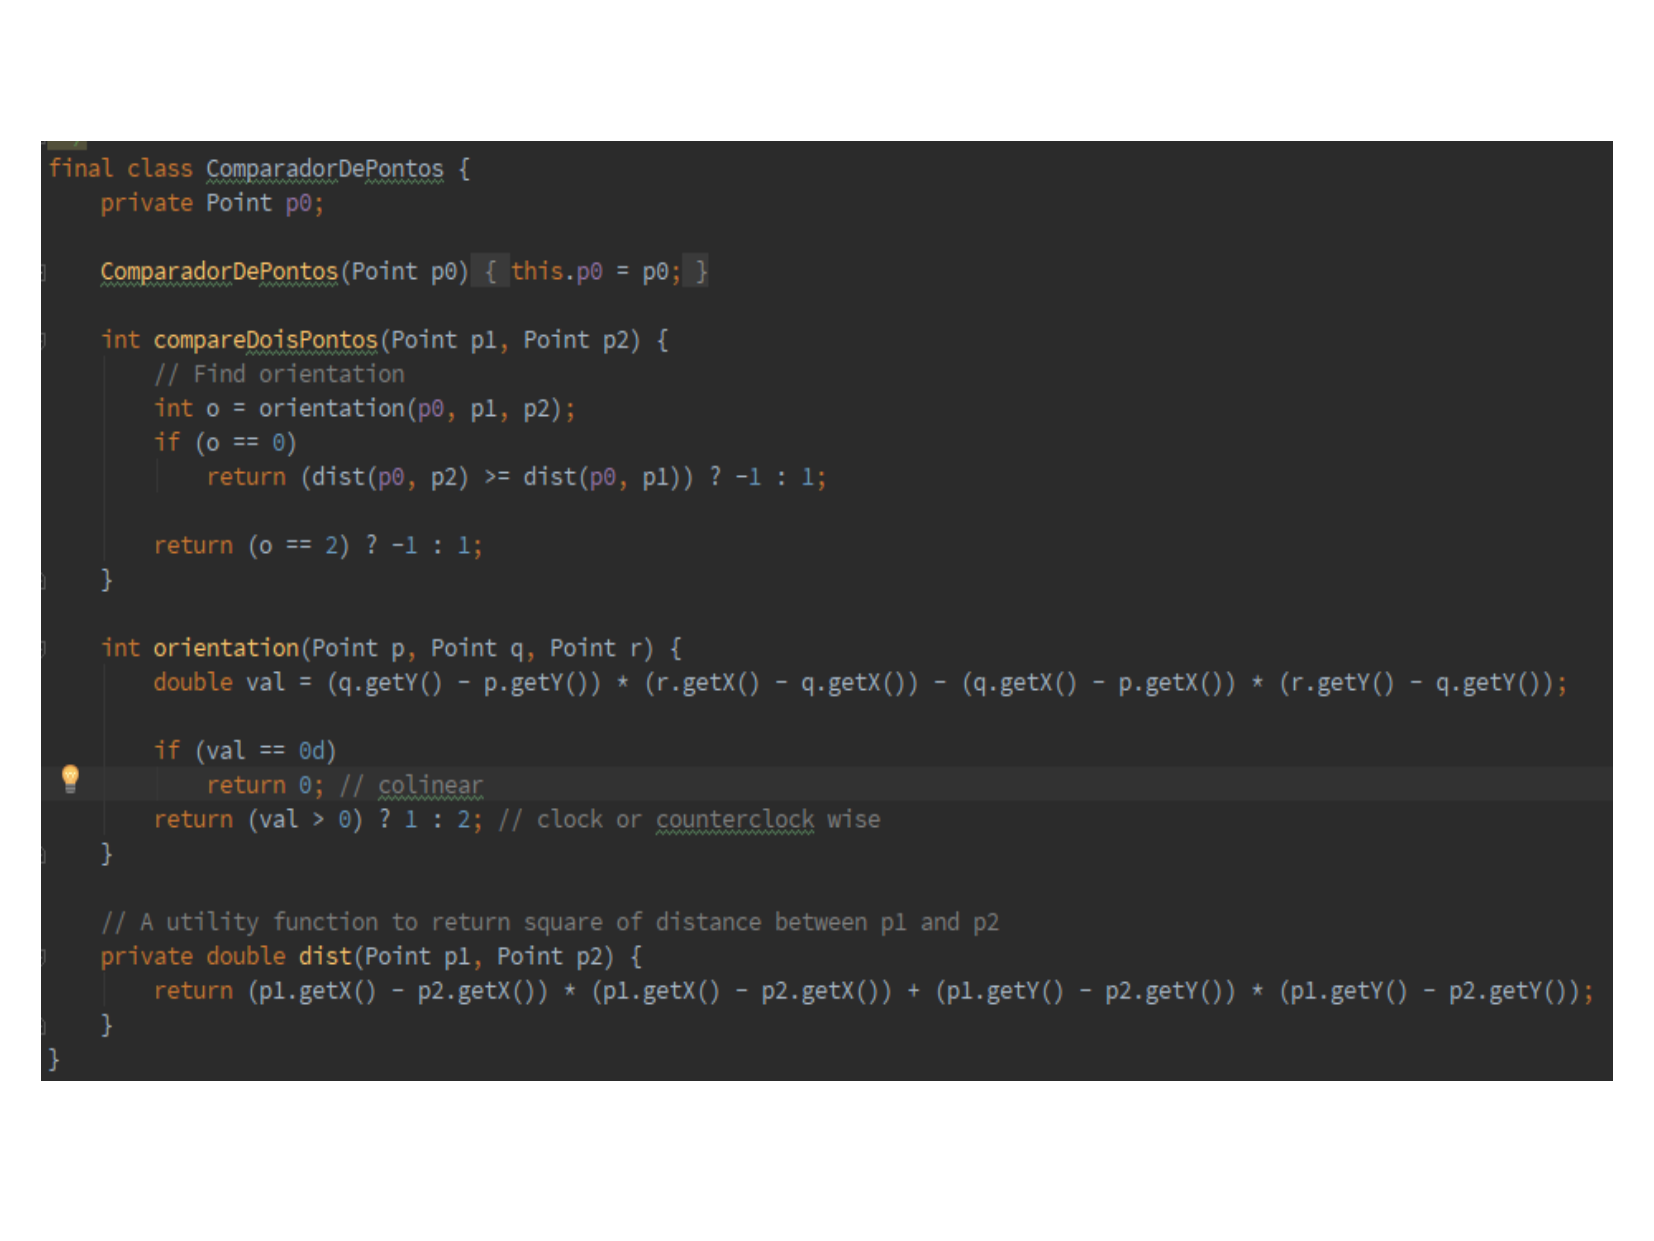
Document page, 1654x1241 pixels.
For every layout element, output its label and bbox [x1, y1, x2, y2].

picture [41, 141, 1613, 1081]
